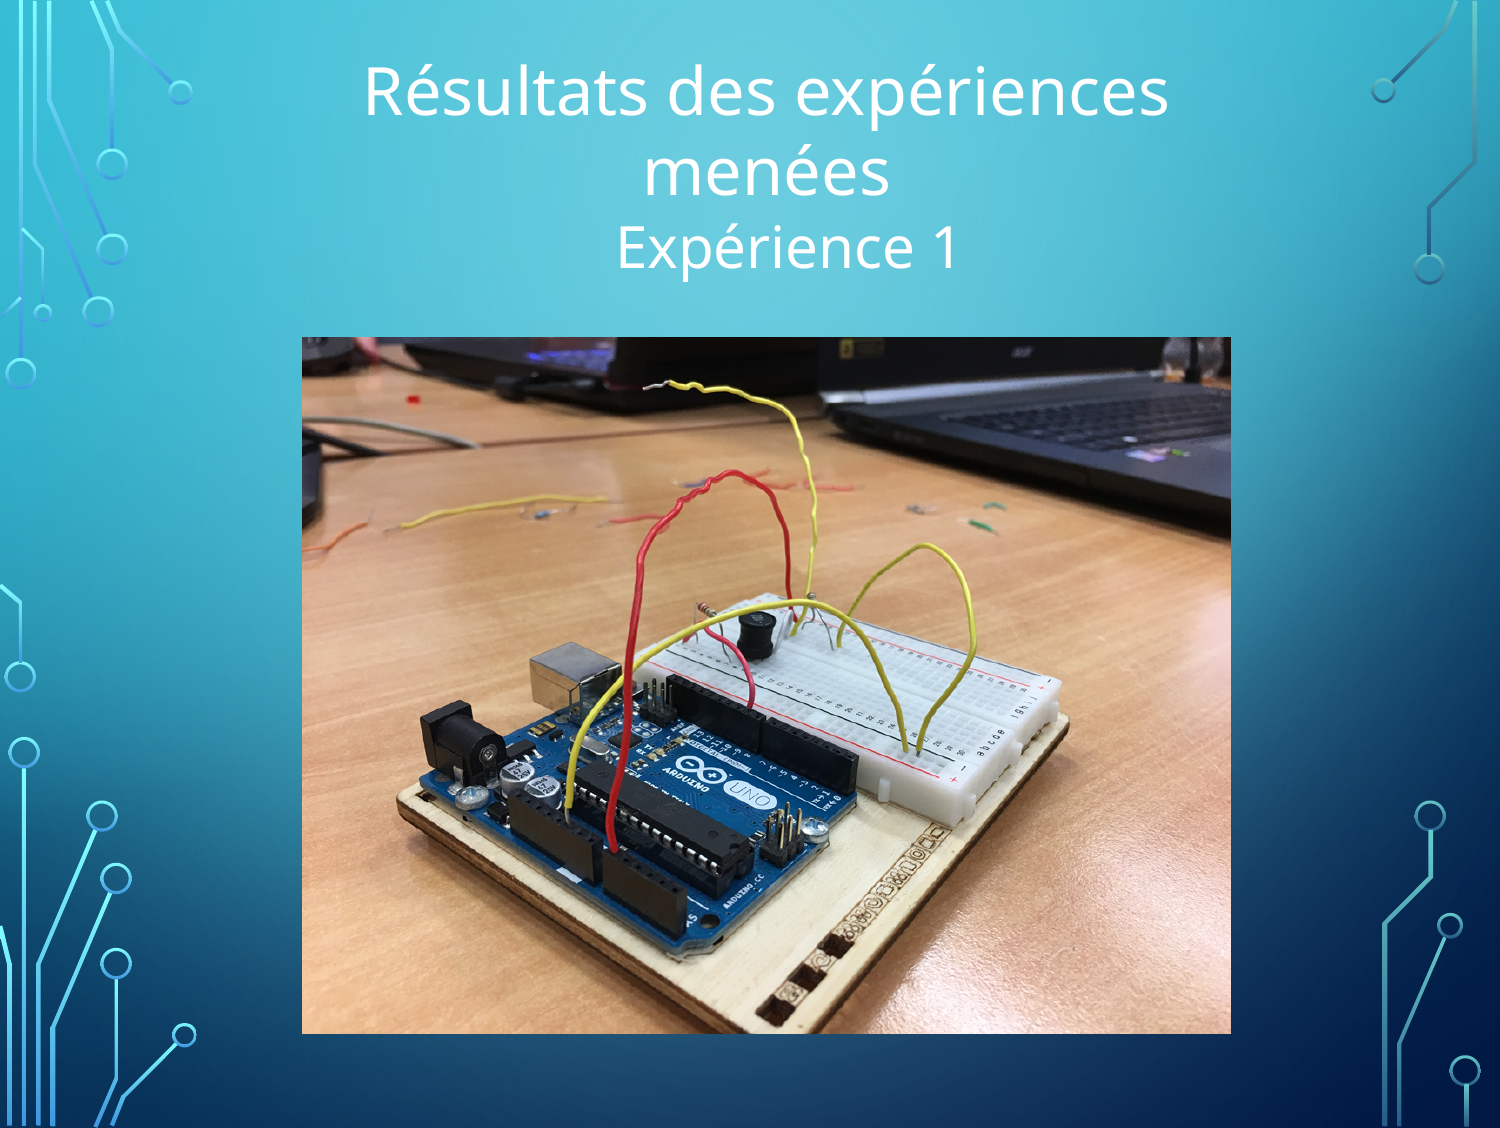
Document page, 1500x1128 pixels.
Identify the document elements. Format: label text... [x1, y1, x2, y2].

text_box Résultats des expériences menées [286, 41, 1248, 138]
picture [302, 337, 1231, 1035]
text_box Expérience 1 [599, 202, 934, 289]
